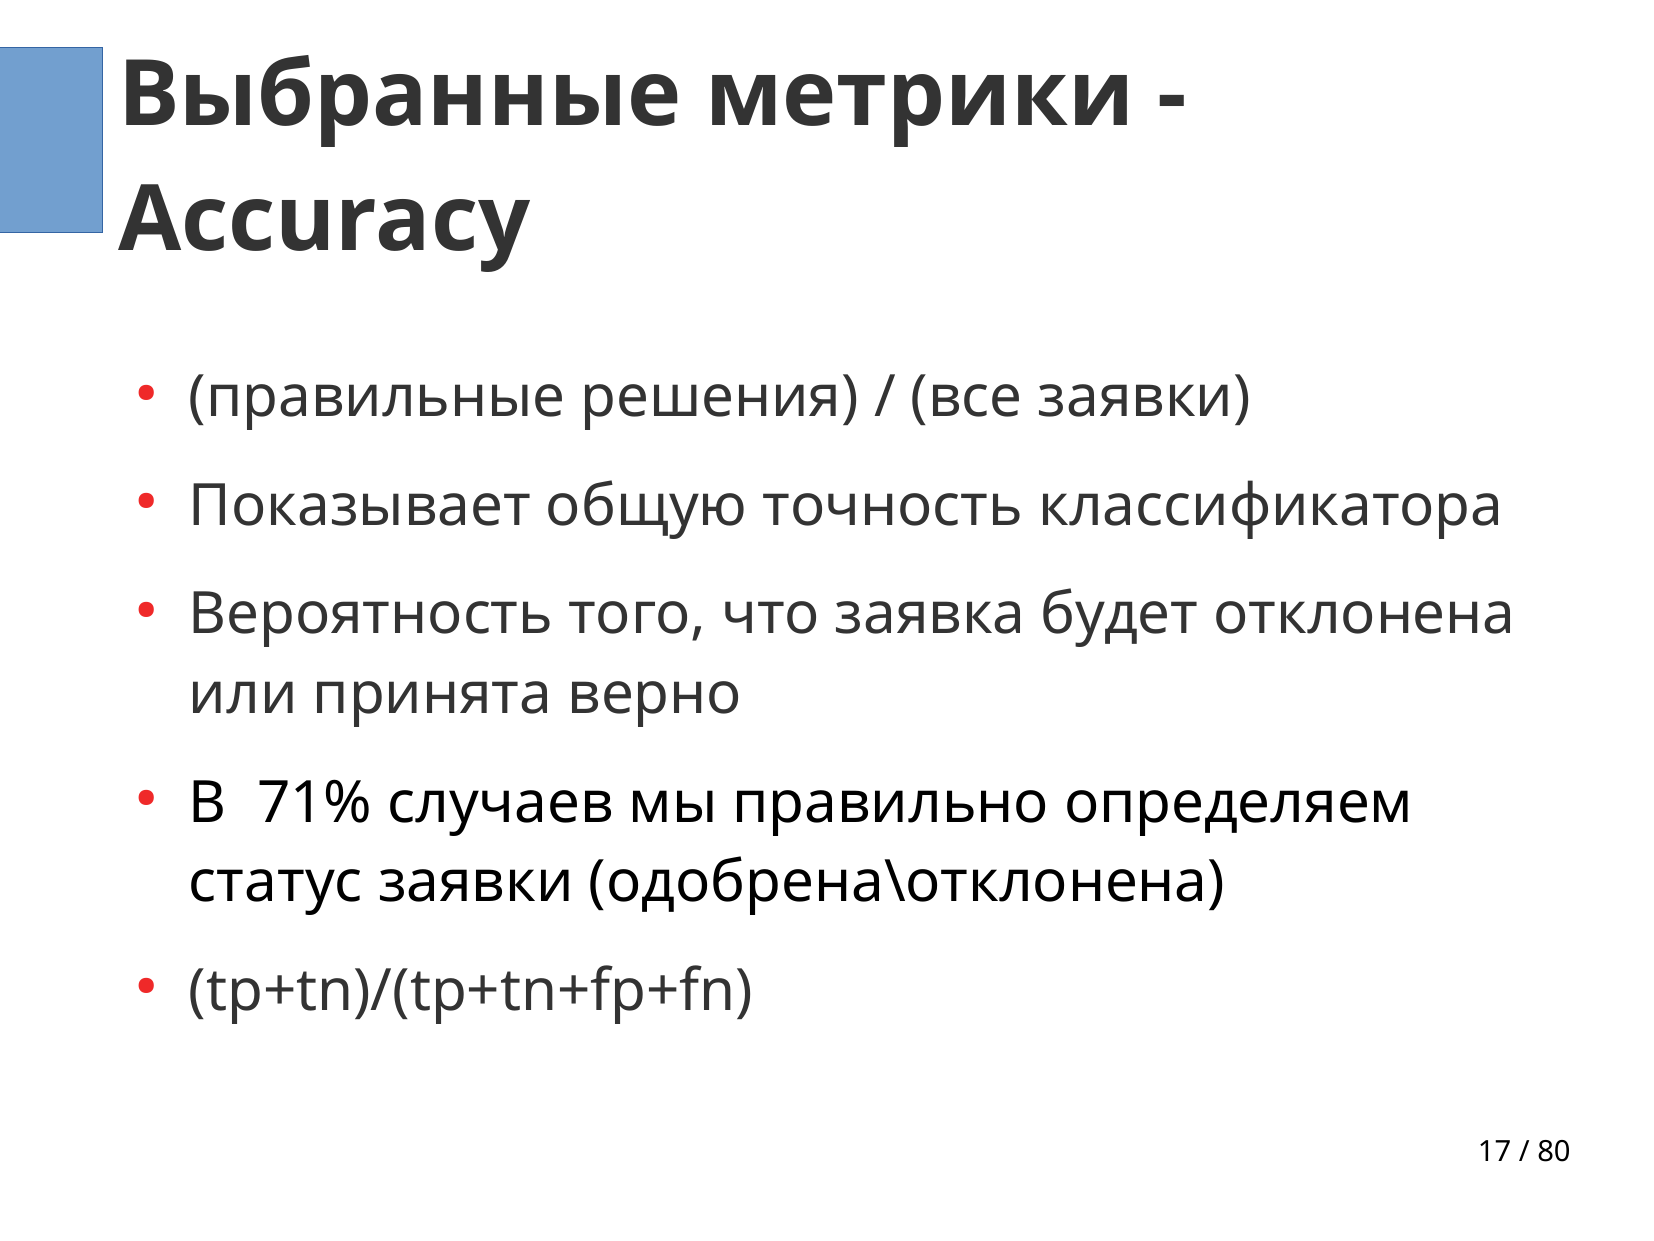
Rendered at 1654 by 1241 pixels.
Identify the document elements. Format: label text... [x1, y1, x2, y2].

title Выбранные метрики - Accuracy [118, 27, 1571, 278]
text_box [0, 47, 103, 233]
list (правильные решения) / (все заявки) Показывает общую точность классификатора Вероятность того, что заявка будет отклонена или принята верно В 71% случаев мы правильно определяем статус заявки (одобрена\отклонена) (tp+tn)/(tp+tn+fp+fn) [118, 354, 1536, 1074]
